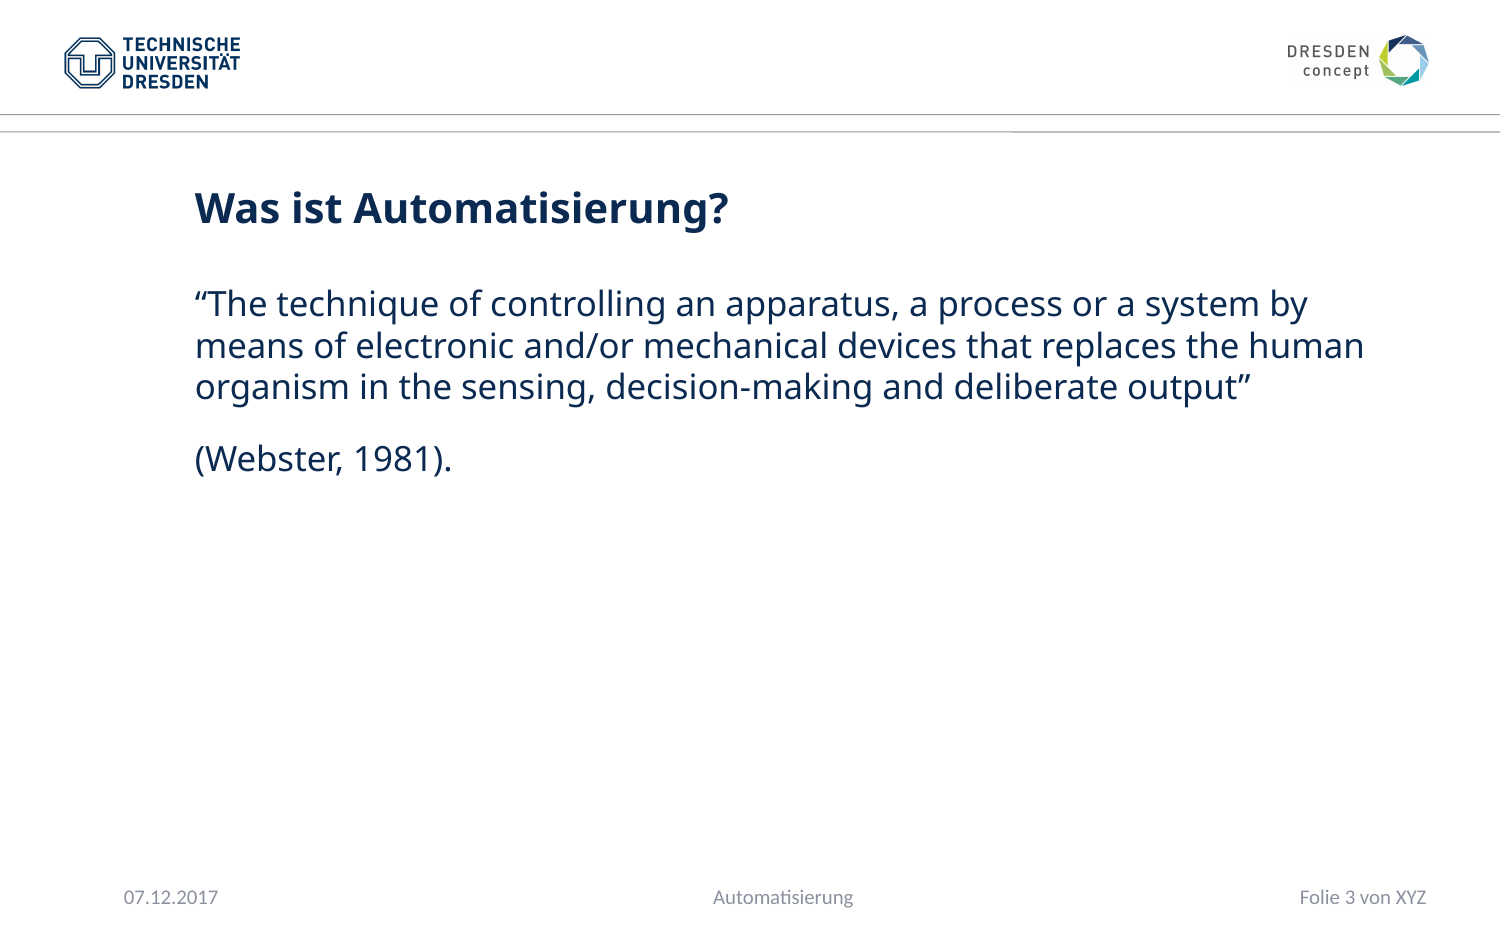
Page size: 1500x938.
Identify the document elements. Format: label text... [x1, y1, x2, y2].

picture [64, 36, 240, 89]
list “The technique of controlling an apparatus, a process or a system by means of electronic and/or mechanical devices that replaces the human organism in the sensing, decision-making and deliberate output” (Webster, 1981). [123, 281, 1382, 833]
slide_number 07.12.2017 [123, 874, 436, 909]
list Was ist Automatisierung? [123, 156, 1410, 233]
picture [1288, 35, 1429, 86]
slide_number Folie <number> von XYZ [1113, 874, 1427, 909]
footer Automatisierung [464, 874, 1102, 909]
